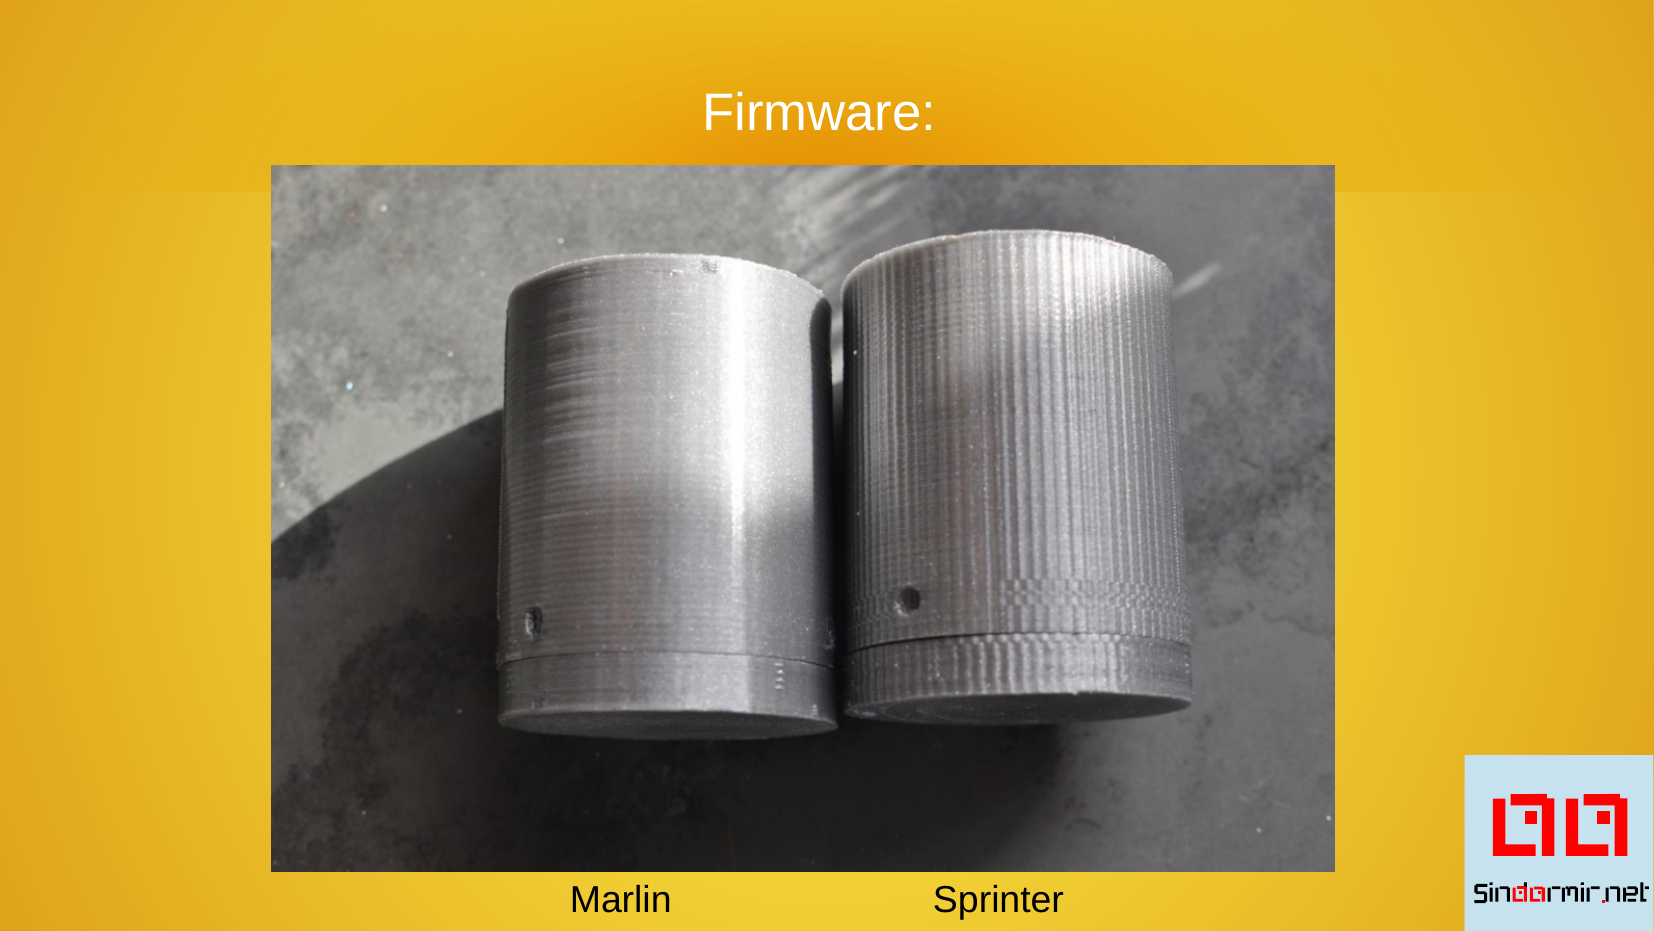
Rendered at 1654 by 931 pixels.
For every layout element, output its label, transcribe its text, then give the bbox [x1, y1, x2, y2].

picture [1464, 755, 1654, 931]
text_box Marlin Sprinter [555, 871, 1081, 928]
picture [271, 165, 1335, 872]
title Firmware: [82, 35, 1571, 189]
